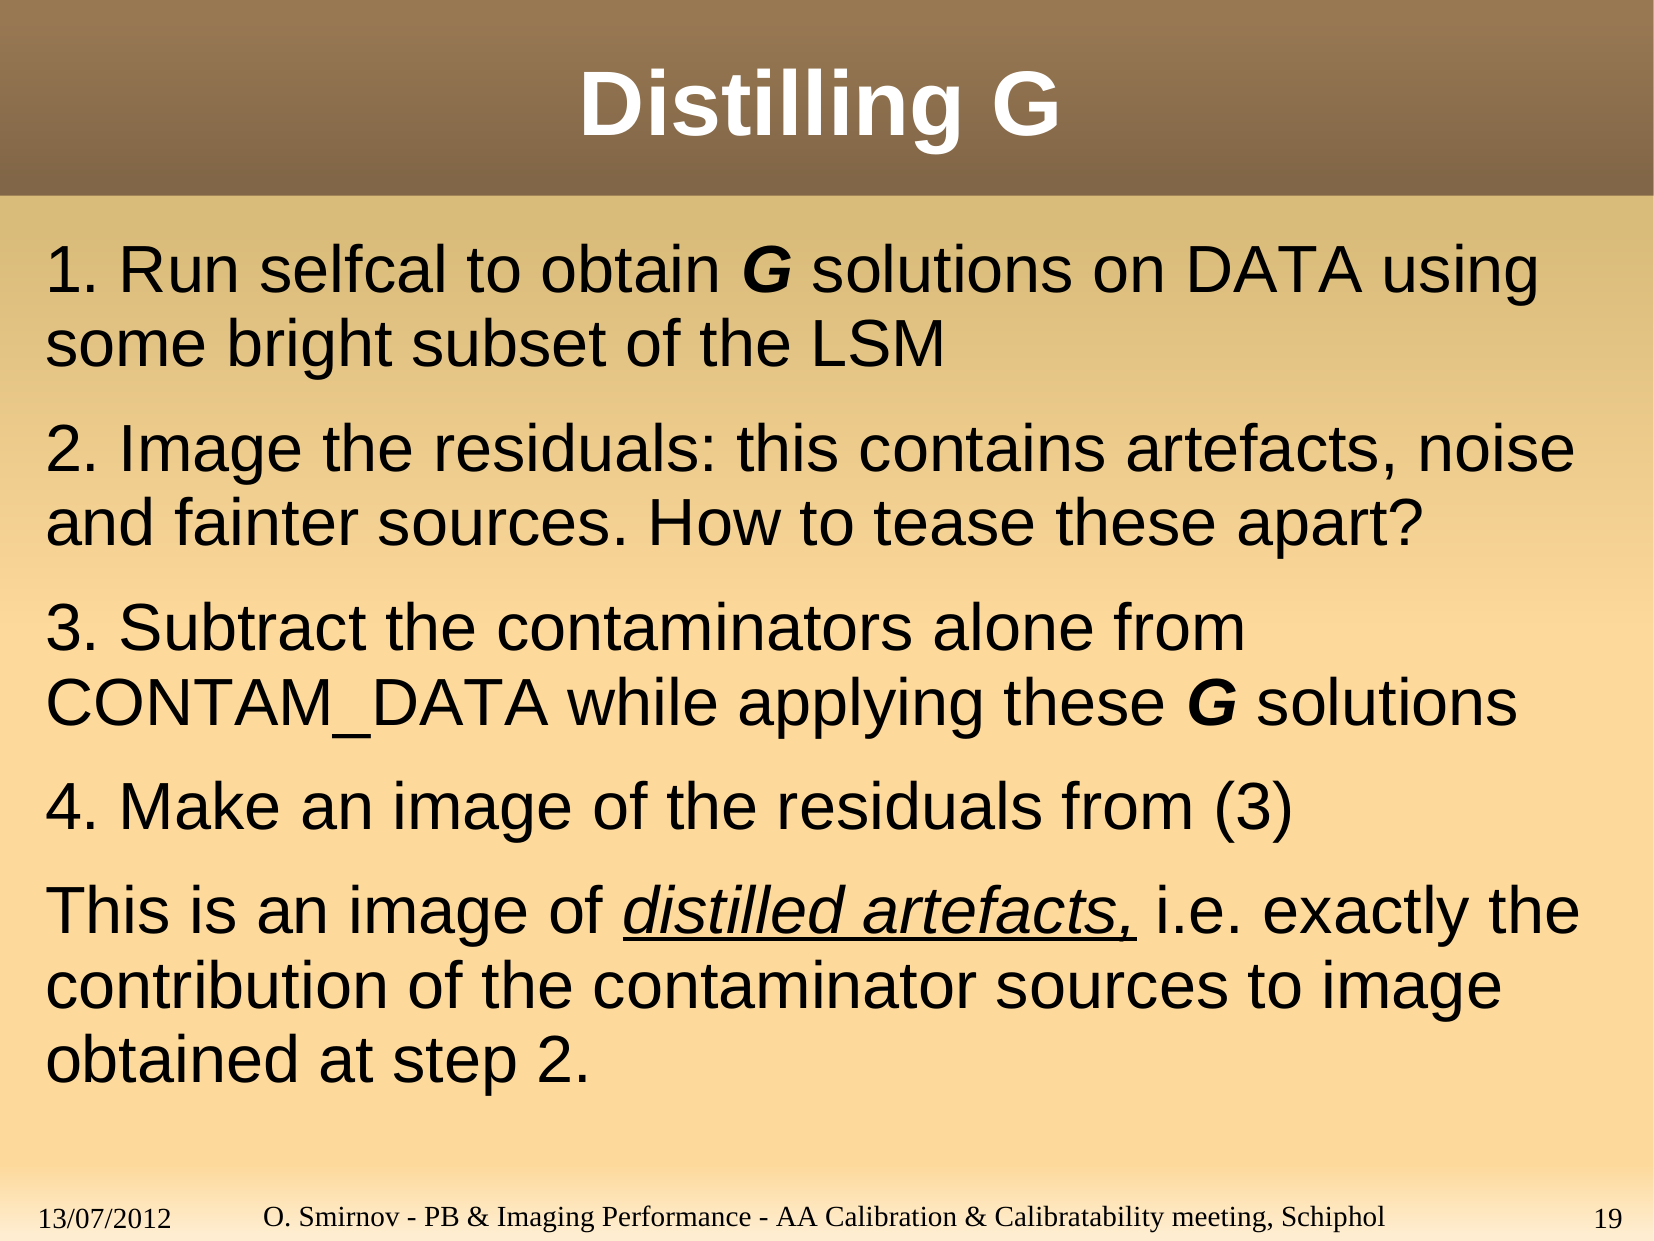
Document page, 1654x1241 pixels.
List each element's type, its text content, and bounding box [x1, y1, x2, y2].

list 1. Run selfcal to obtain G solutions on DATA using some bright subset of the LSM 2. Image the residuals: this contains artefacts, noise and fainter sources. How to tease these apart? 3. Subtract the contaminators alone from CONTAM_DATA while applying these G solutions 4. Make an image of the residuals from (3) This is an image of distilled artefacts, i.e. exactly the contribution of the contaminator sources to image obtained at step 2. [45, 231, 1621, 1141]
picture [0, 0, 1654, 1241]
title Distilling G [76, 0, 1565, 208]
